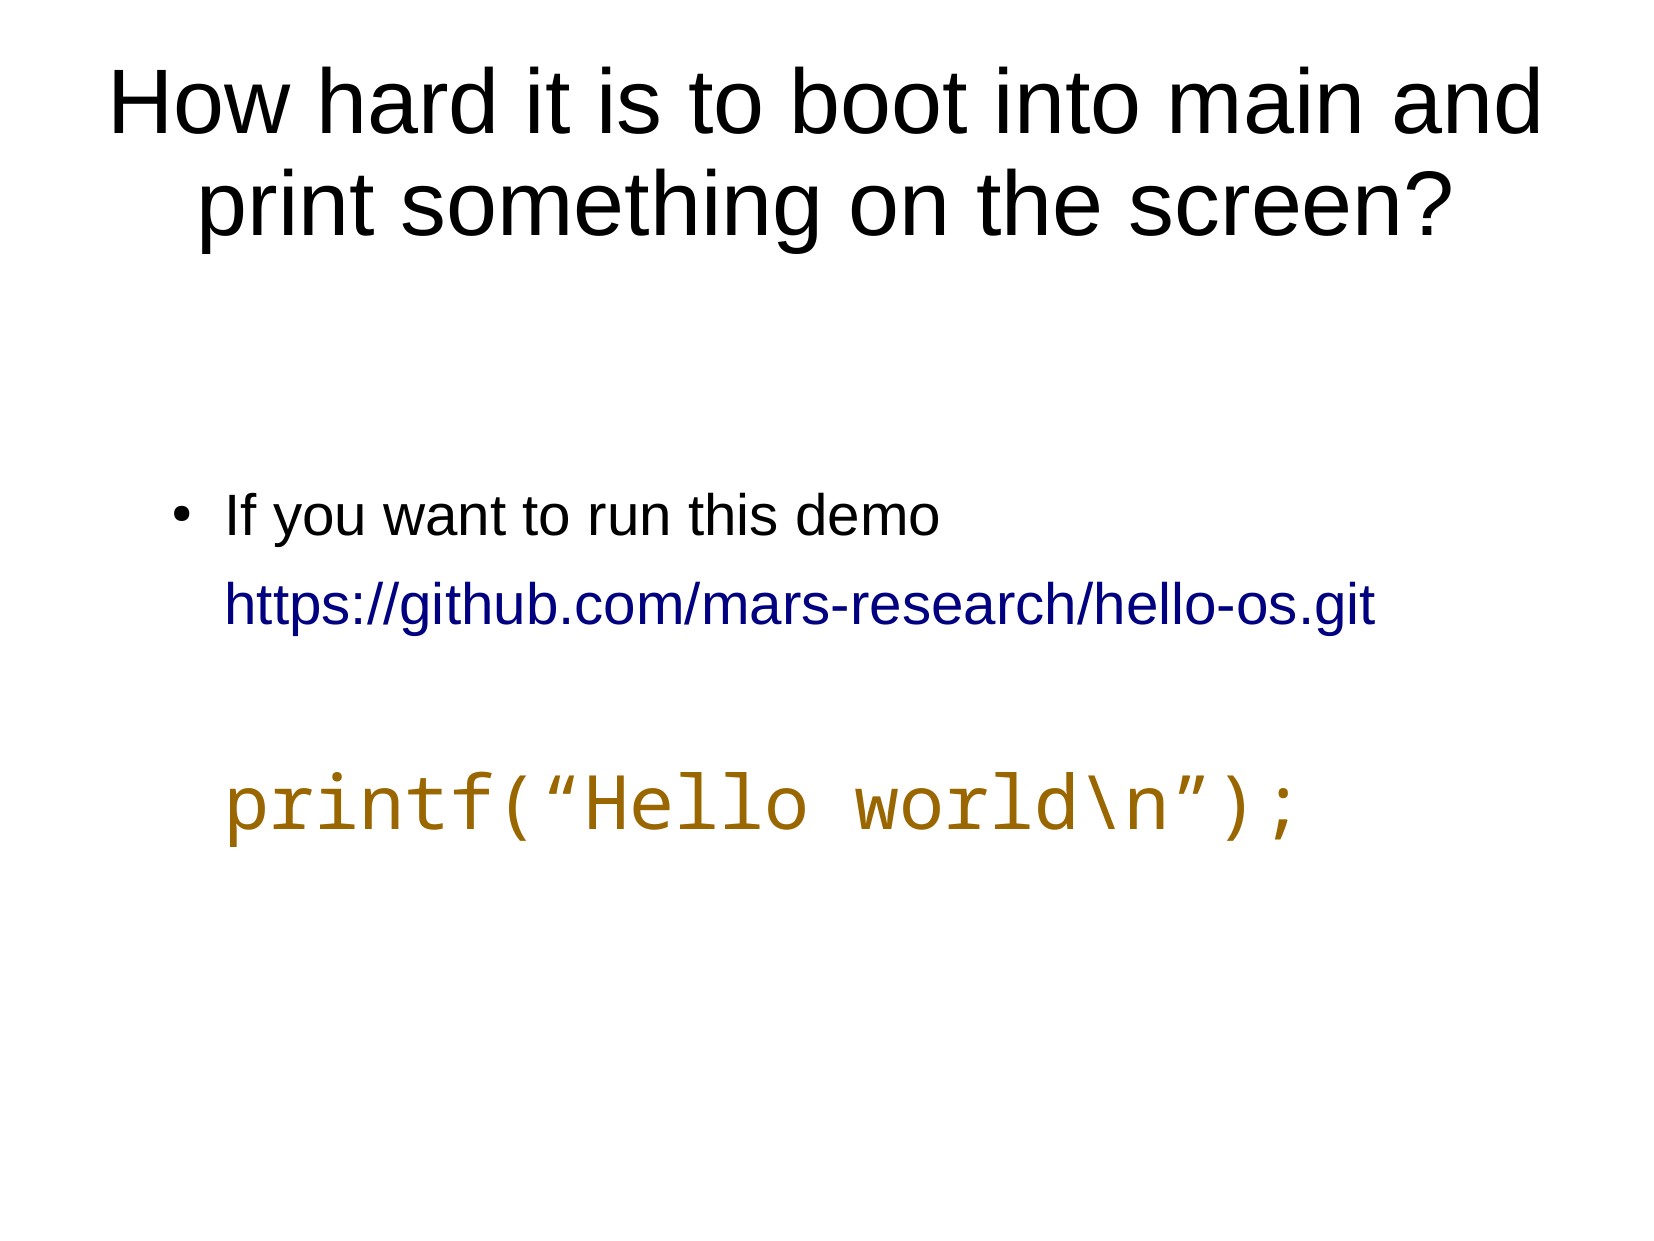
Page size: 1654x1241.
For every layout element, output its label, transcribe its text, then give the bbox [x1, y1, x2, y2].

list If you want to run this demo https://github.com/mars-research/hello-os.git printf(“Hello world\n”); [82, 290, 1571, 1010]
title How hard it is to boot into main and print something on the screen? [82, 49, 1571, 257]
